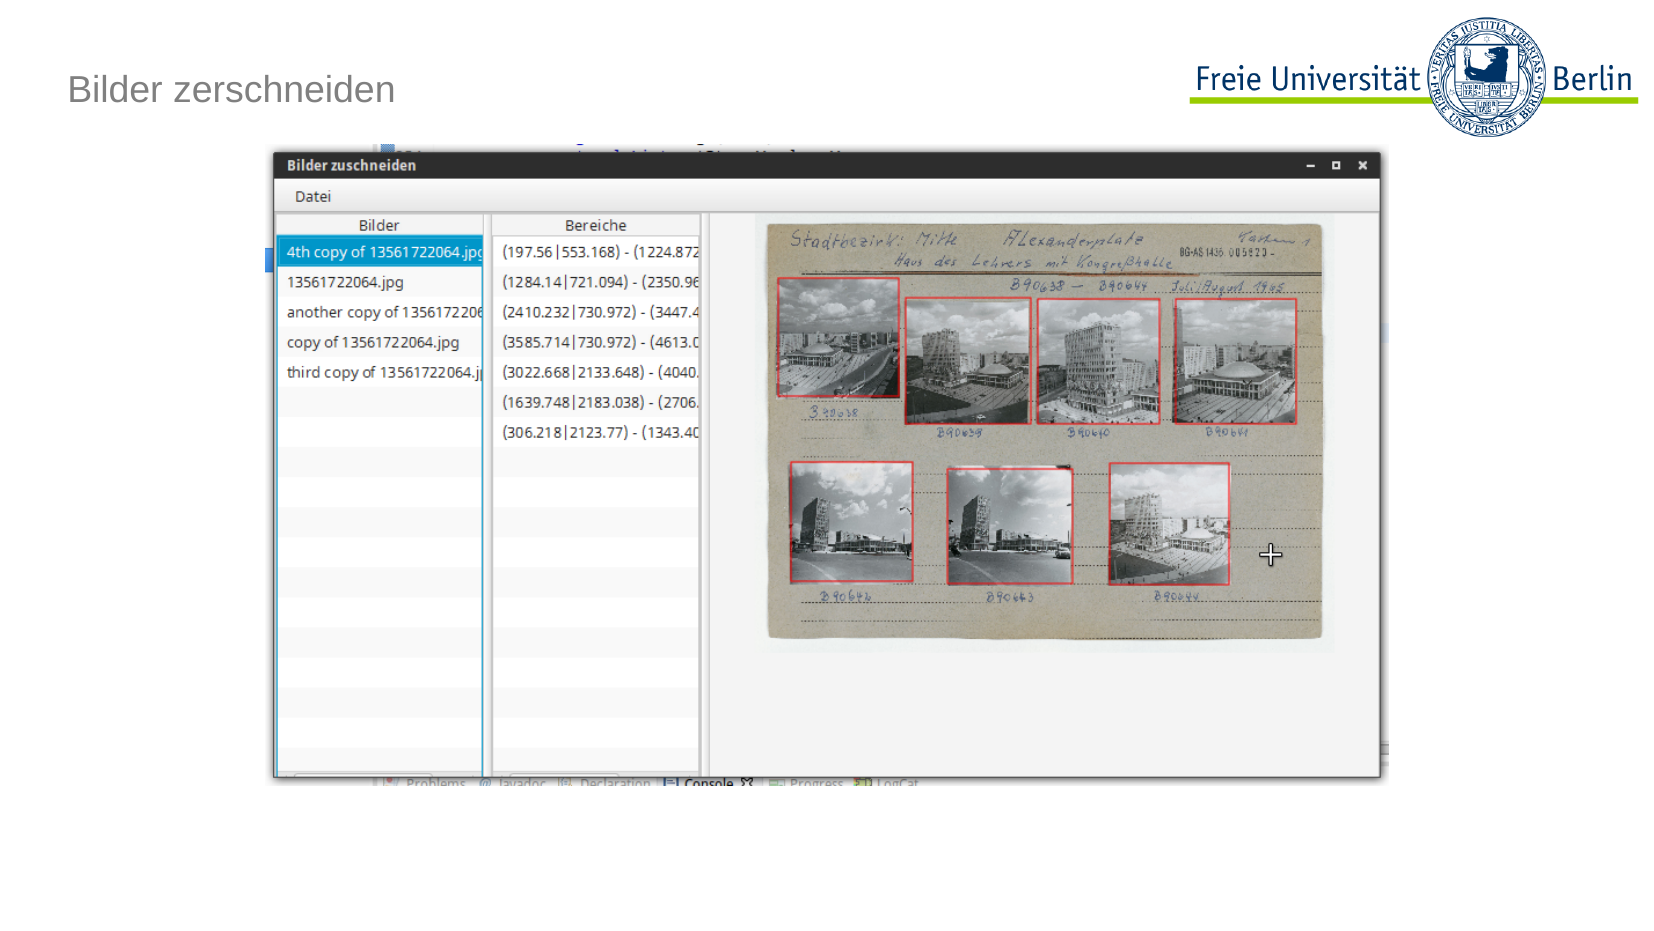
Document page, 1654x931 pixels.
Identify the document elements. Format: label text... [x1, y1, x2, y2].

text_box Bilder zerschneiden [52, 61, 411, 119]
picture [265, 144, 1389, 786]
picture [1185, 11, 1642, 142]
